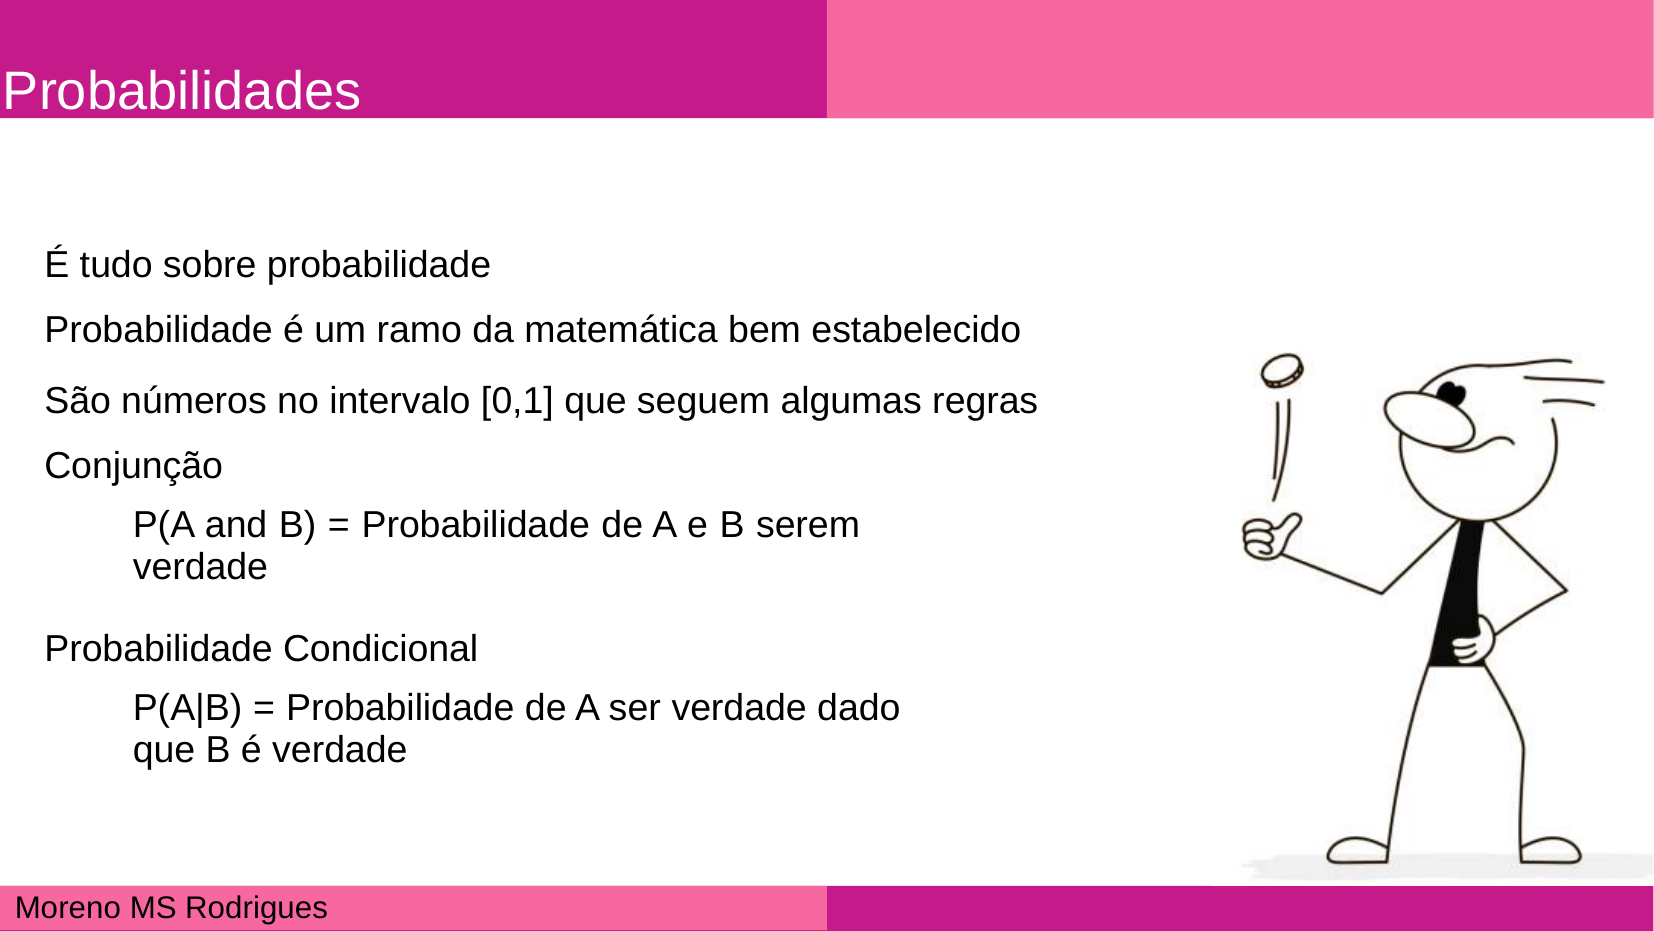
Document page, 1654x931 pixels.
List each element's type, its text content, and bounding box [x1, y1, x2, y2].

text_box Probabilidade é um ramo da matemática bem estabelecido [29, 301, 1063, 372]
text_box P(A|B) = Probabilidade de A ser verdade dado que B é verdade [118, 679, 916, 778]
text_box [404, 885, 1654, 931]
text_box É tudo sobre probabilidade [29, 236, 945, 296]
text_box Conjunção [29, 437, 532, 497]
text_box Probabilidades [0, 53, 591, 129]
text_box São números no intervalo [0,1] que seguem algumas regras [29, 372, 1063, 471]
text_box Probabilidade Condicional [29, 620, 532, 680]
text_box [0, 0, 1654, 119]
text_box P(A and B) = Probabilidade de A e B serem verdade [118, 496, 886, 637]
picture [1210, 307, 1654, 886]
text_box Moreno MS Rodrigues [0, 882, 404, 931]
